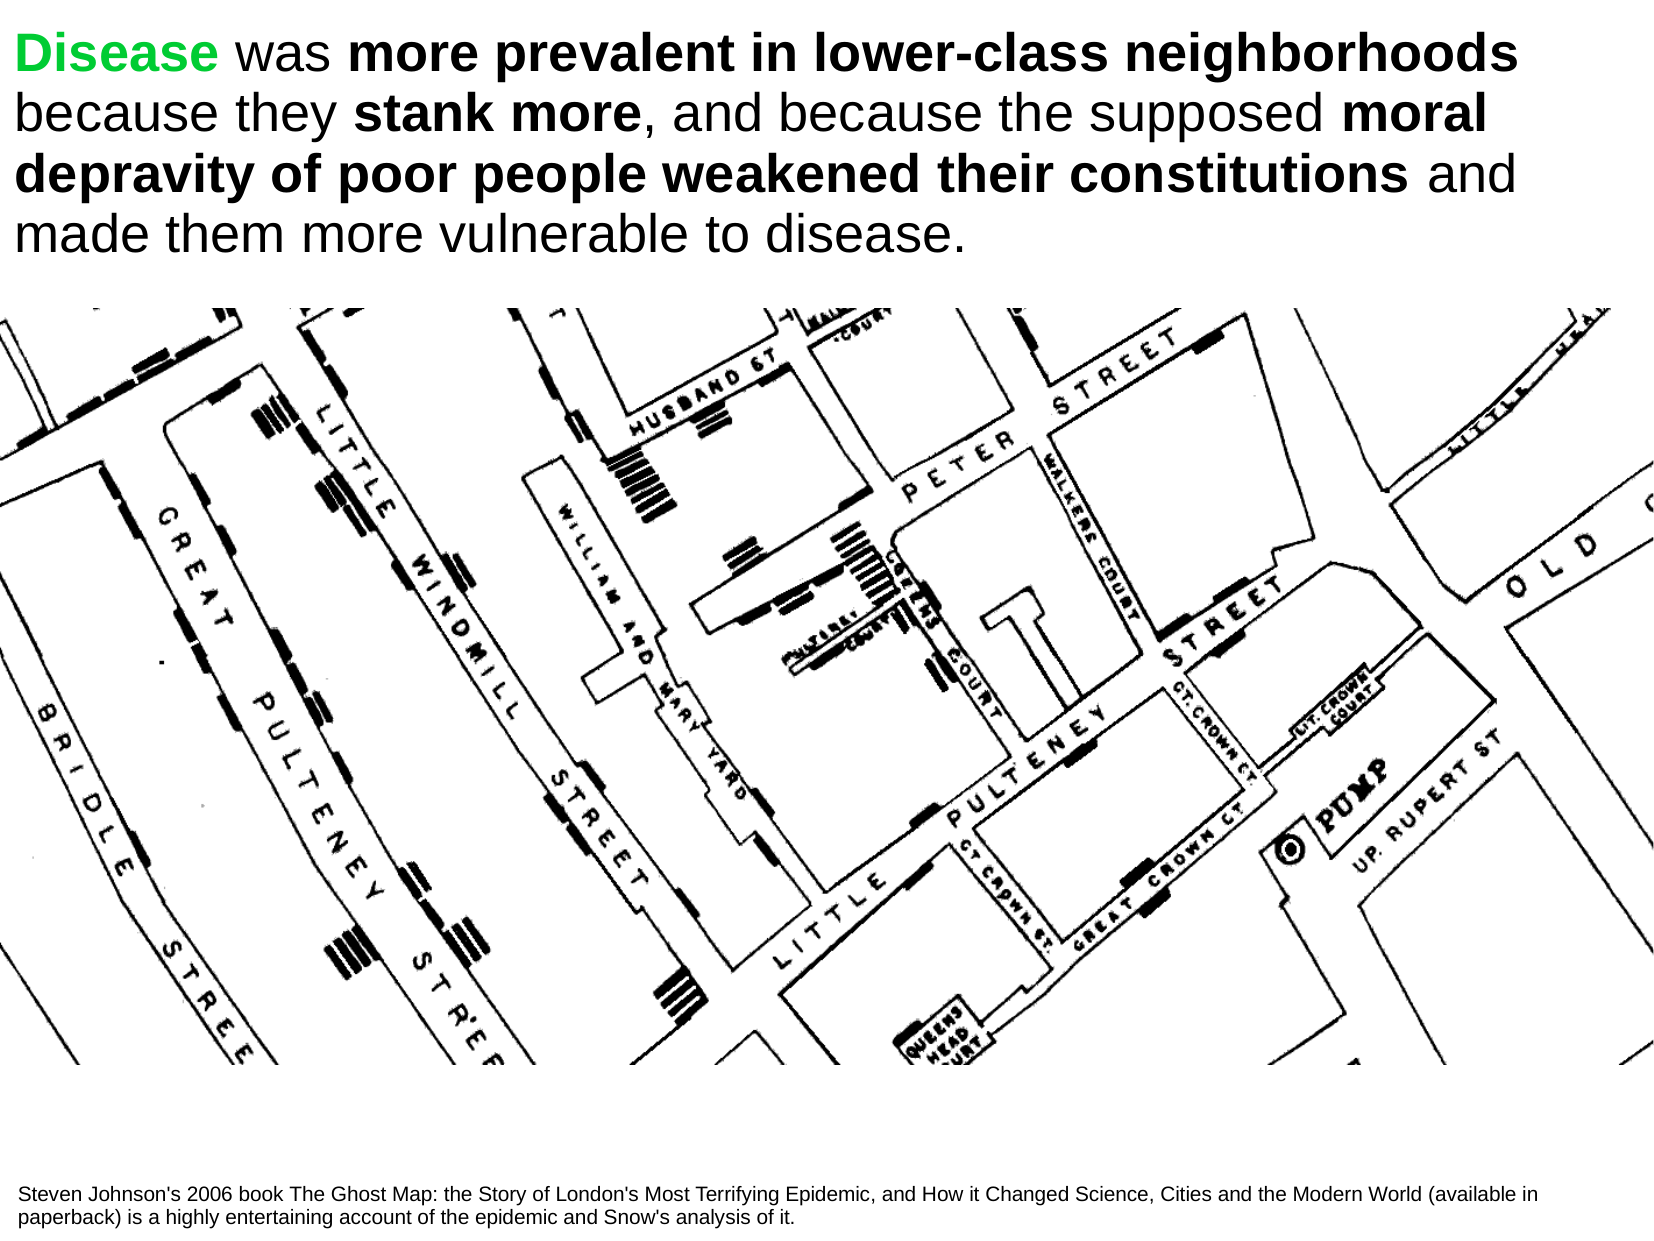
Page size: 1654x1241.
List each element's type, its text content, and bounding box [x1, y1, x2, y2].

picture [0, 308, 1654, 1066]
text_box Disease was more prevalent in lower-class neighborhoods because they stank more, and because the supposed moral depravity of poor people weakened their constitutions and made them more vulnerable to disease. [0, 15, 1654, 273]
text_box Steven Johnson's 2006 book The Ghost Map: the Story of London's Most Terrifying Epidemic, and How it Changed Science, Cities and the Modern World (available in paperback) is a highly entertaining account of the epidemic and Snow's analysis of it. [3, 1174, 1654, 1241]
